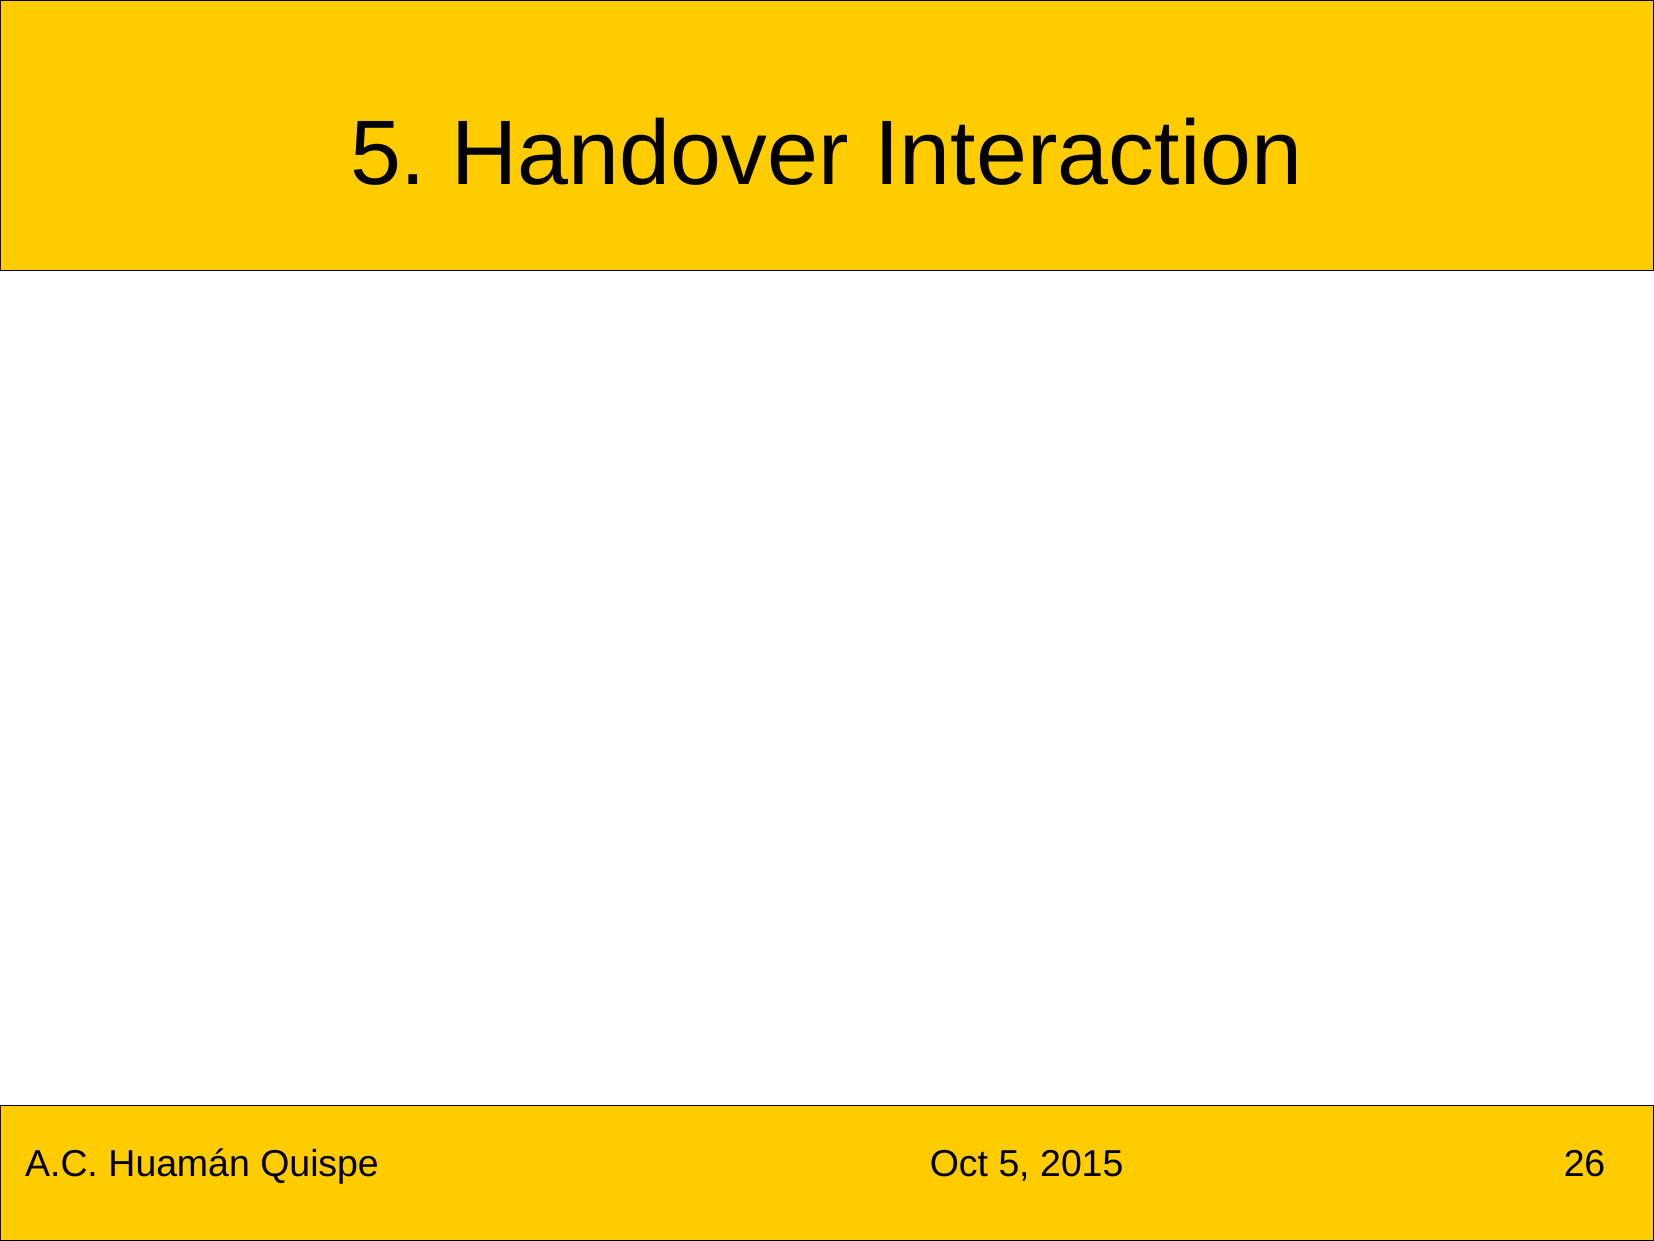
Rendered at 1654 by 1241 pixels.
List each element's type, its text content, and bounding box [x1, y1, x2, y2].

title 5. Handover Interaction [82, 49, 1571, 257]
